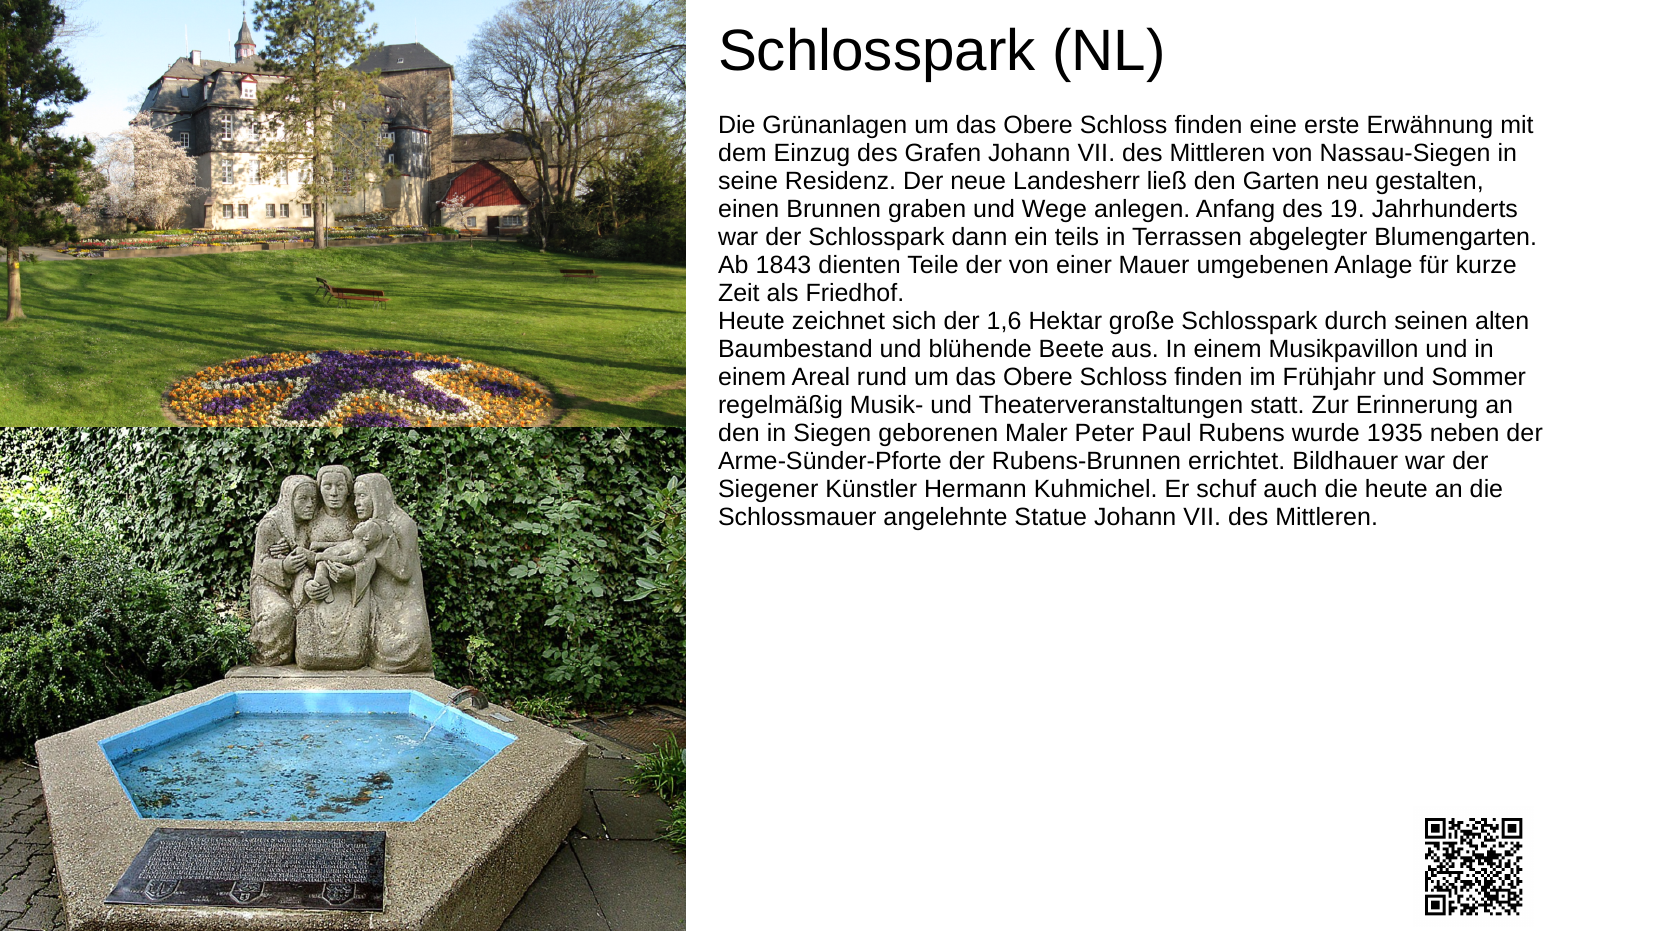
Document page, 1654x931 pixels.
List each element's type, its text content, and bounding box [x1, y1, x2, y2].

picture [0, 0, 686, 931]
picture [1413, 826, 1534, 927]
title Schlosspark (NL) Die Grünanlagen um das Obere Schloss finden eine erste Erwähnung mit dem Einzug des Grafen Johann VII. des Mittleren von Nassau-Siegen in seine Residenz. Der neue Landesherr ließ den Garten neu gestalten, einen Brunnen graben und Wege anlegen. Anfang des 19. Jahrhunderts war der Schlosspark dann ein teils in Terrassen abgelegter Blumengarten. Ab 1843 dienten Teile der von einer Mauer umgebenen Anlage für kurze Zeit als Friedhof. Heute zeichnet sich der 1,6 Hektar große Schlosspark durch seinen alten Baumbestand und blühende Beete aus. In einem Musikpavillon und in einem Areal rund um das Obere Schloss finden im Frühjahr und Sommer regelmäßig Musik- und Theaterveranstaltungen statt. Zur Erinnerung an den in Siegen geborenen Maler Peter Paul Rubens wurde 1935 neben der Arme-Sünder-Pforte der Rubens-Brunnen errichtet. Bildhauer war der Siegener Künstler Hermann Kuhmichel. Er schuf auch die heute an die Schlossmauer angelehnte Statue Johann VII. des Mittleren. [718, 31, 1546, 826]
